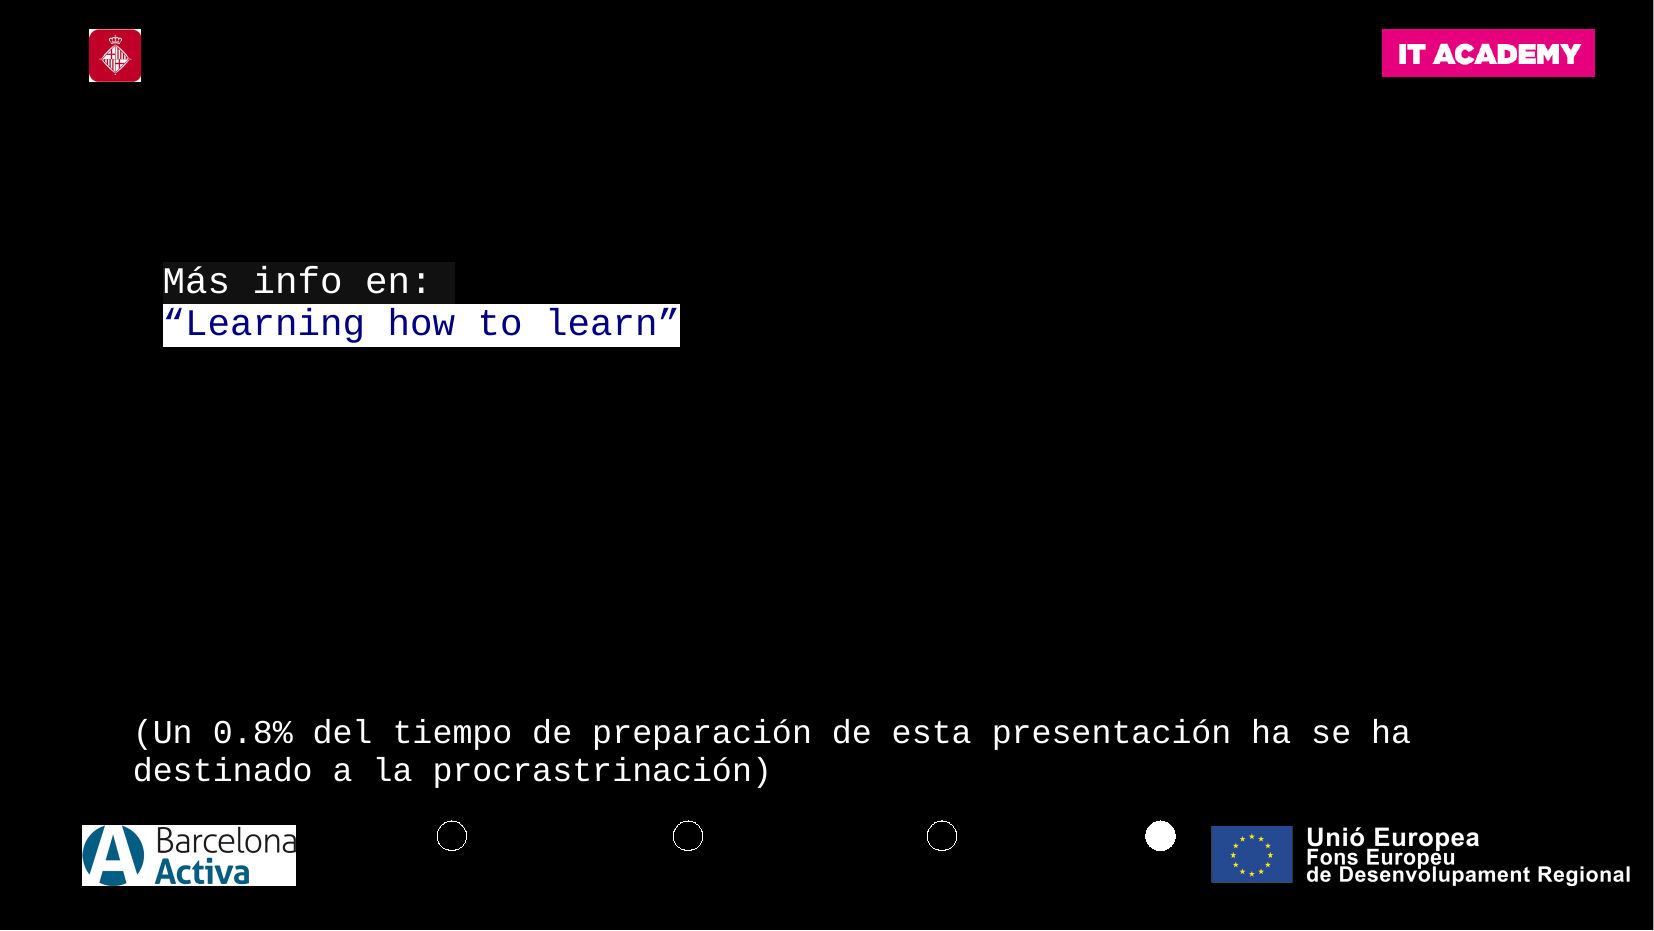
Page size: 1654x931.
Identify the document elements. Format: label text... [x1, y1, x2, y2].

picture [82, 825, 296, 886]
text_box (Un 0.8% del tiempo de preparación de esta presentación ha se ha destinado a la procrastrinación) [118, 708, 1447, 809]
text_box [1145, 820, 1176, 851]
picture [89, 29, 141, 82]
text_box [927, 820, 957, 851]
text_box [437, 820, 467, 851]
text_box Más info en::“Learning how to learn” [147, 254, 945, 384]
picture [1210, 826, 1631, 886]
text_box [673, 820, 703, 851]
picture [1382, 29, 1595, 77]
